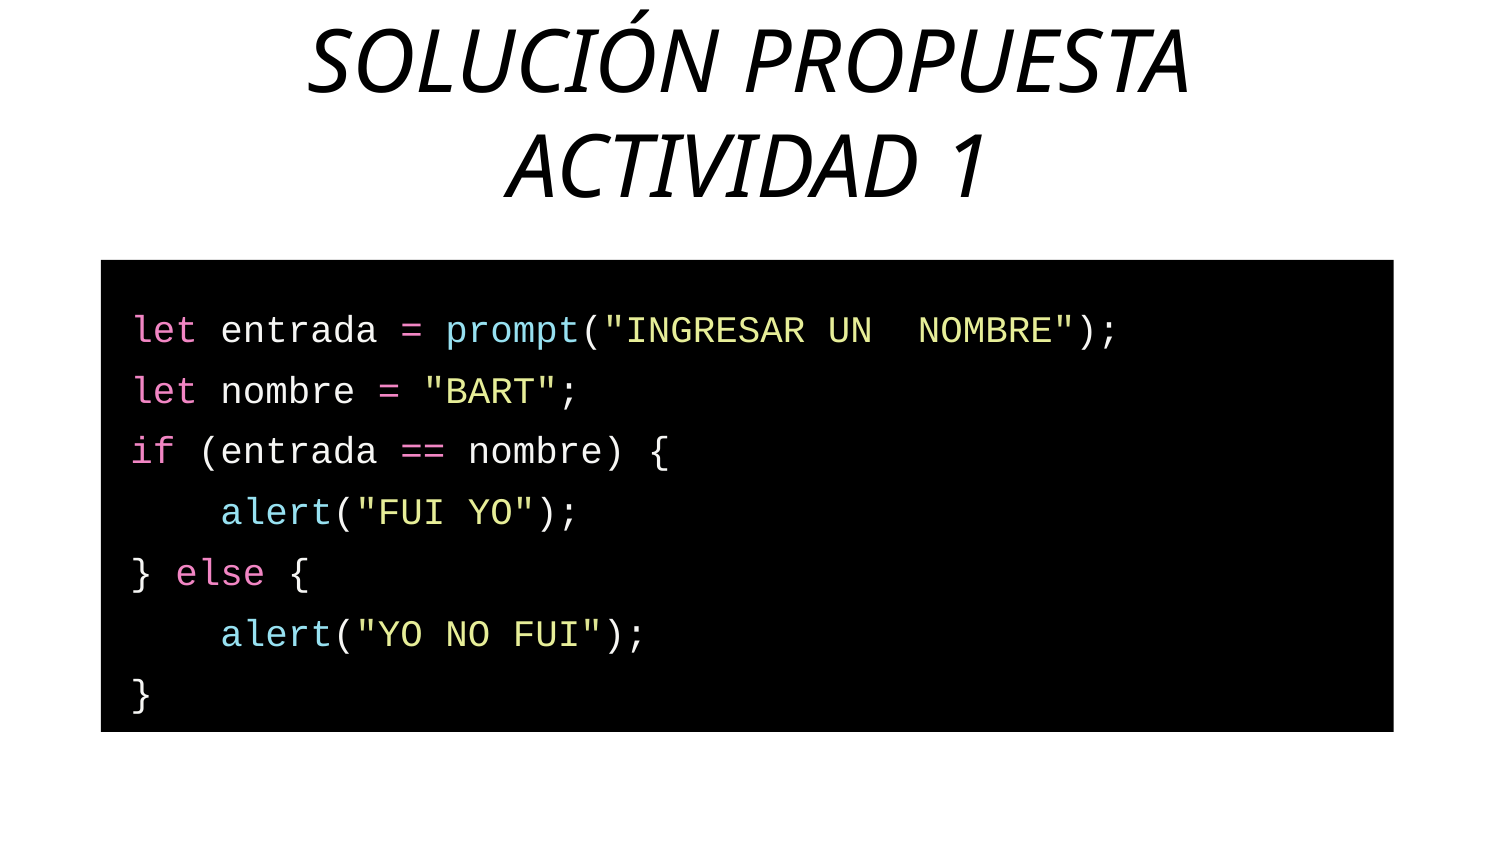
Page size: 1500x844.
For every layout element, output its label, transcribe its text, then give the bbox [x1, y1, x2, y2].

text_box SOLUCIÓN PROPUESTA ACTIVIDAD 1 [769, 141, 803, 190]
text_box SOLUCIÓN PROPUESTA ACTIVIDAD 1 [874, 141, 908, 190]
text_box let entrada = prompt("INGRESAR UN NOMBRE"); let nombre = "BART"; if (entrada == nombre) { alert("FUI YO"); } else { alert("YO NO FUI"); } [100, 259, 1394, 732]
text_box SOLUCIÓN PROPUESTA ACTIVIDAD 1 [109, 28, 1391, 191]
